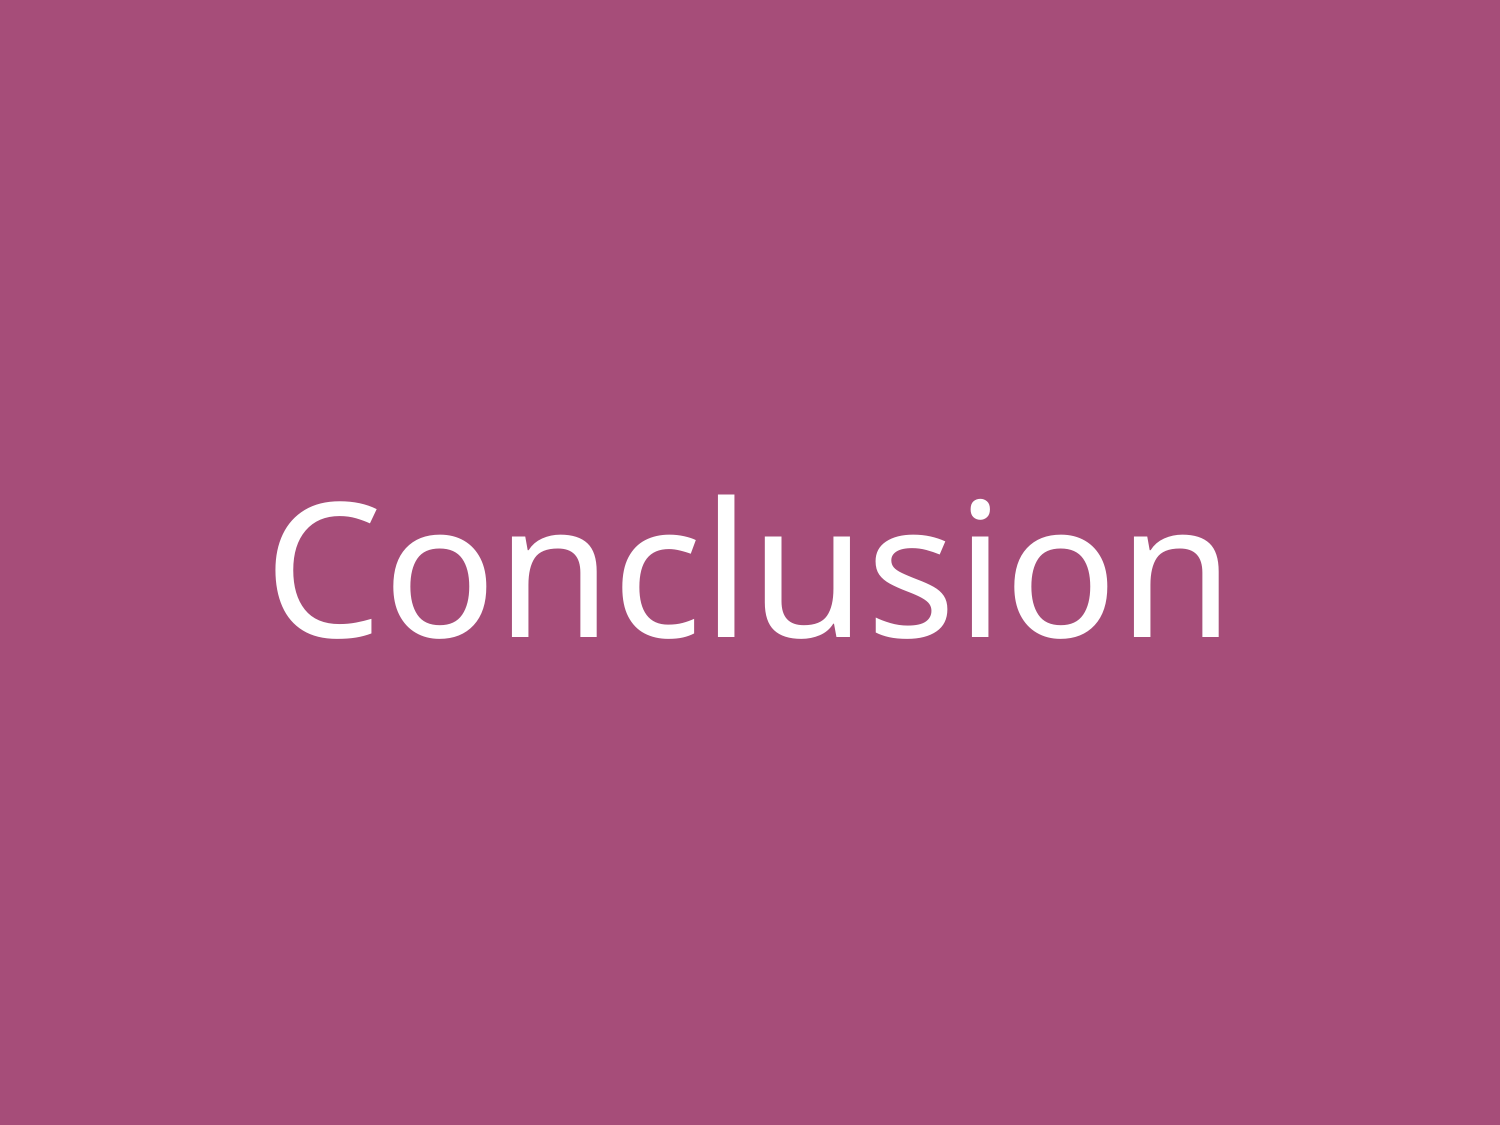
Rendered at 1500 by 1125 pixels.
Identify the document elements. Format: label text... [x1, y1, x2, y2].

title Conclusion [51, 470, 1449, 655]
